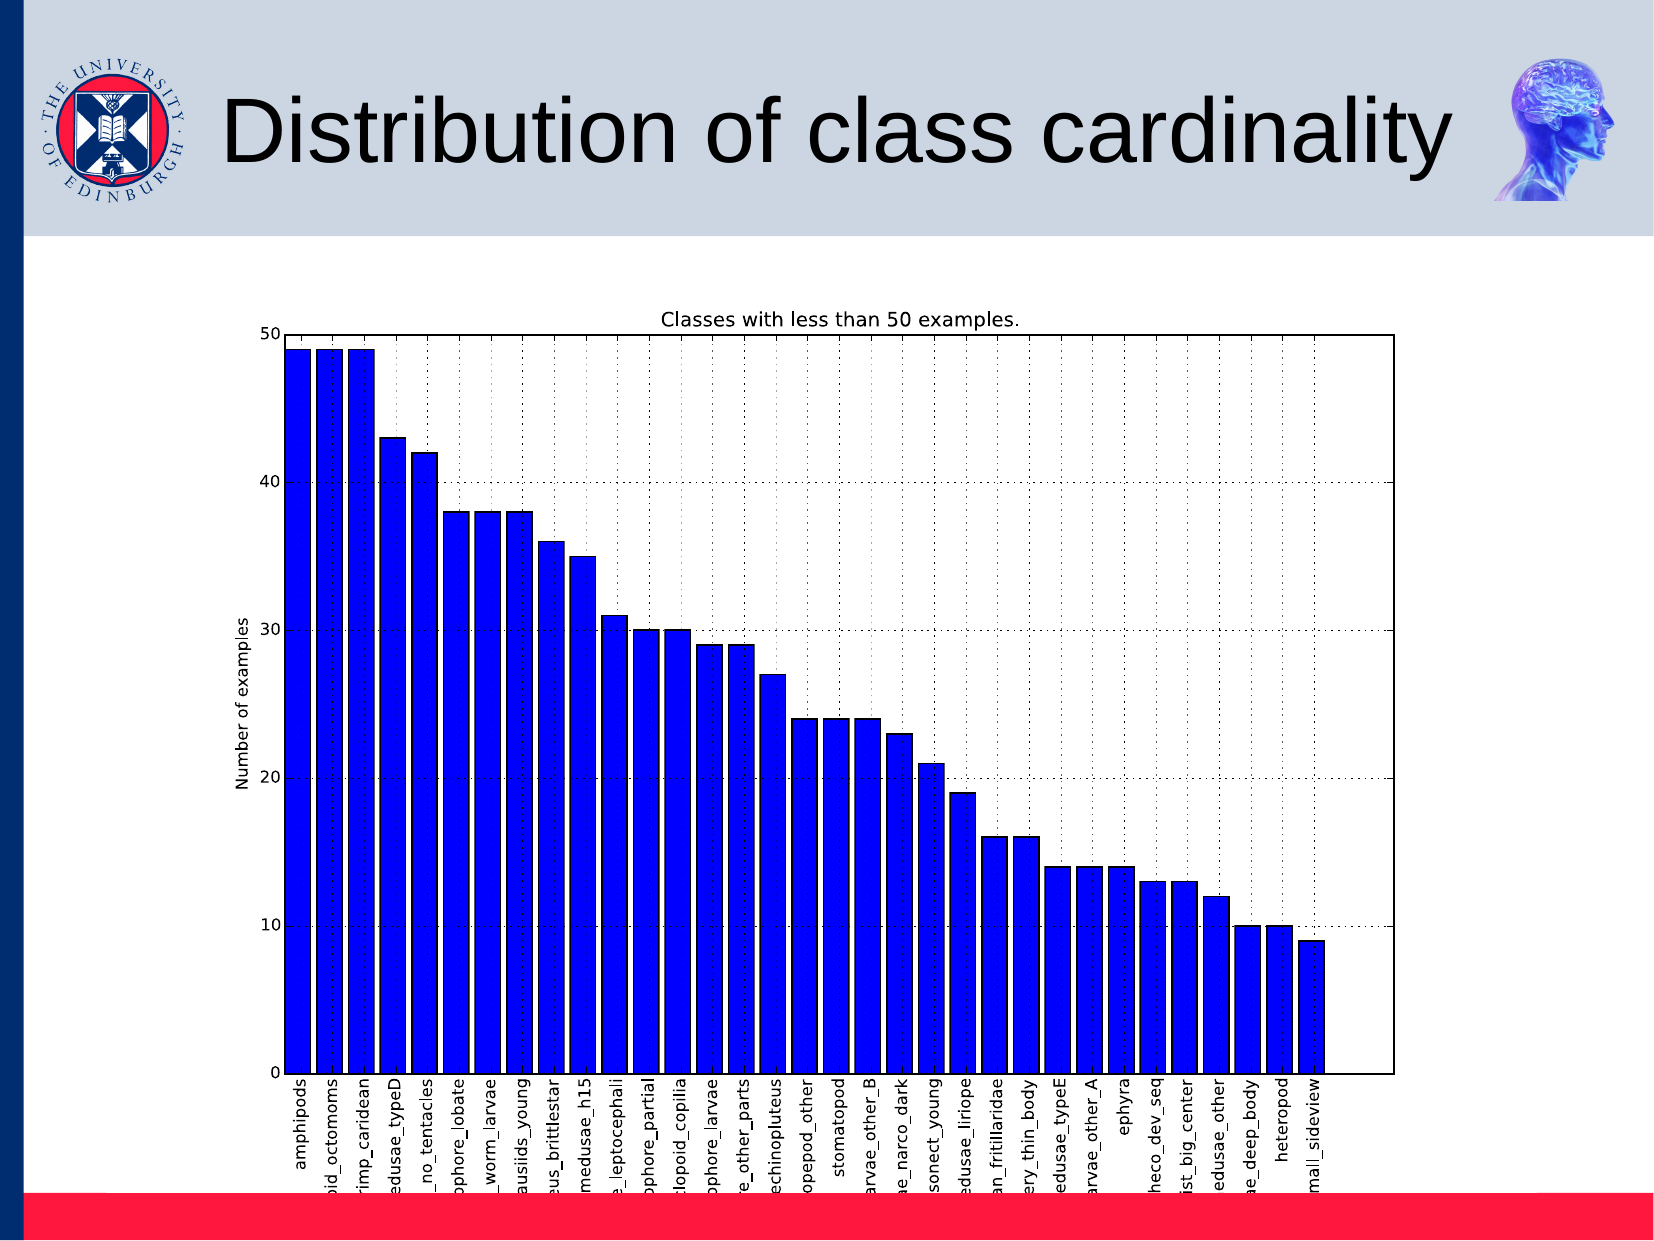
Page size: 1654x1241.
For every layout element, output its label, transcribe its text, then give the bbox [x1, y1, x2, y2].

picture [1494, 58, 1615, 201]
picture [106, 239, 1537, 1193]
picture [38, 56, 183, 205]
title Distribution of class cardinality [183, 49, 1494, 213]
